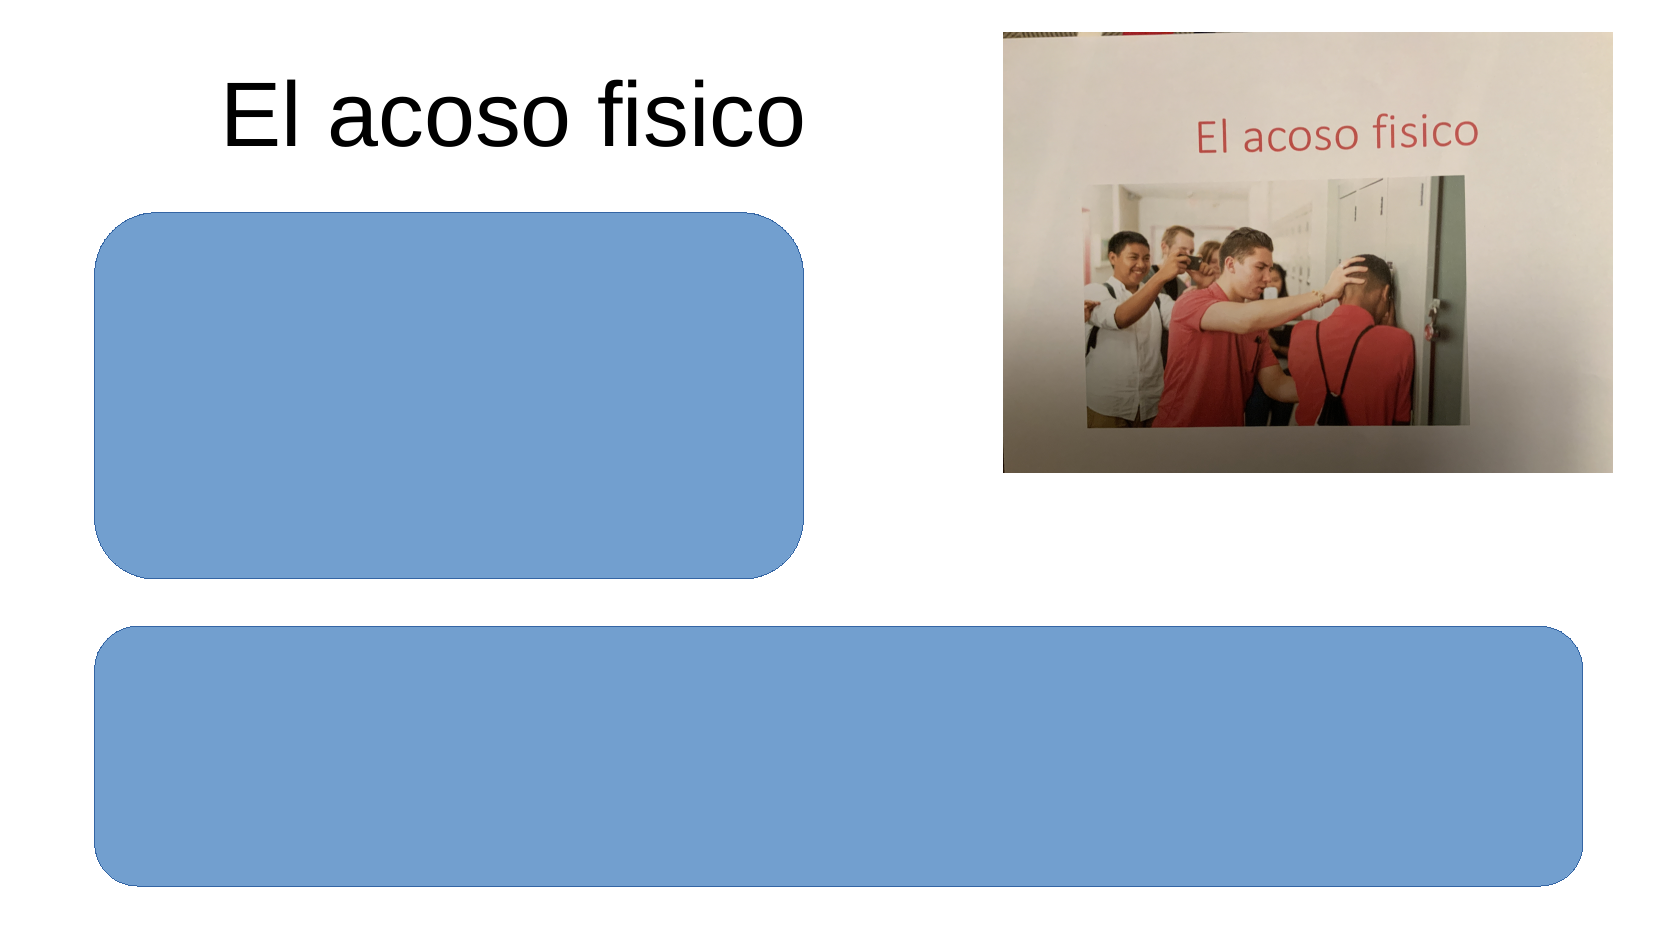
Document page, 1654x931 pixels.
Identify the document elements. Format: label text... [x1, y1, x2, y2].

text_box [94, 212, 804, 579]
text_box [94, 626, 1583, 887]
title El acoso fisico [82, 37, 945, 193]
picture [1003, 32, 1613, 473]
